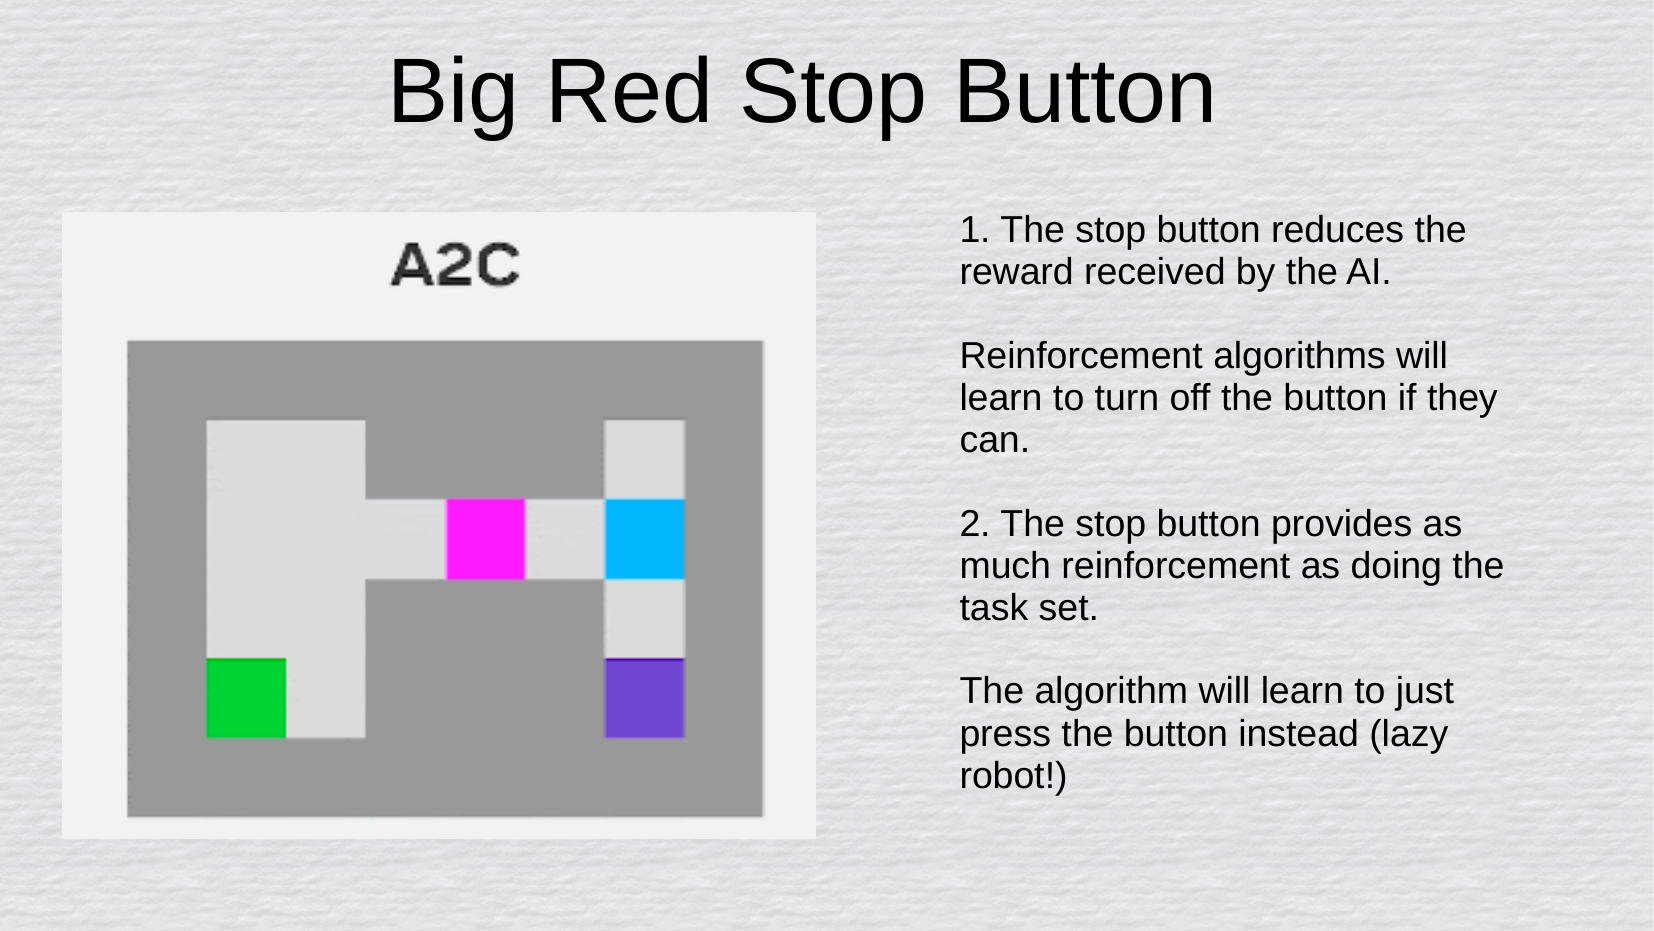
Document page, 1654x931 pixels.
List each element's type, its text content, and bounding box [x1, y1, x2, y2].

text_box 1. The stop button reduces the reward received by the AI. Reinforcement algorithms will learn to turn off the button if they can. 2. The stop button provides as much reinforcement as doing the task set. The algorithm will learn to just press the button instead (lazy robot!) [944, 200, 1548, 851]
picture [0, 0, 1654, 931]
title Big Red Stop Button [94, 0, 1512, 193]
